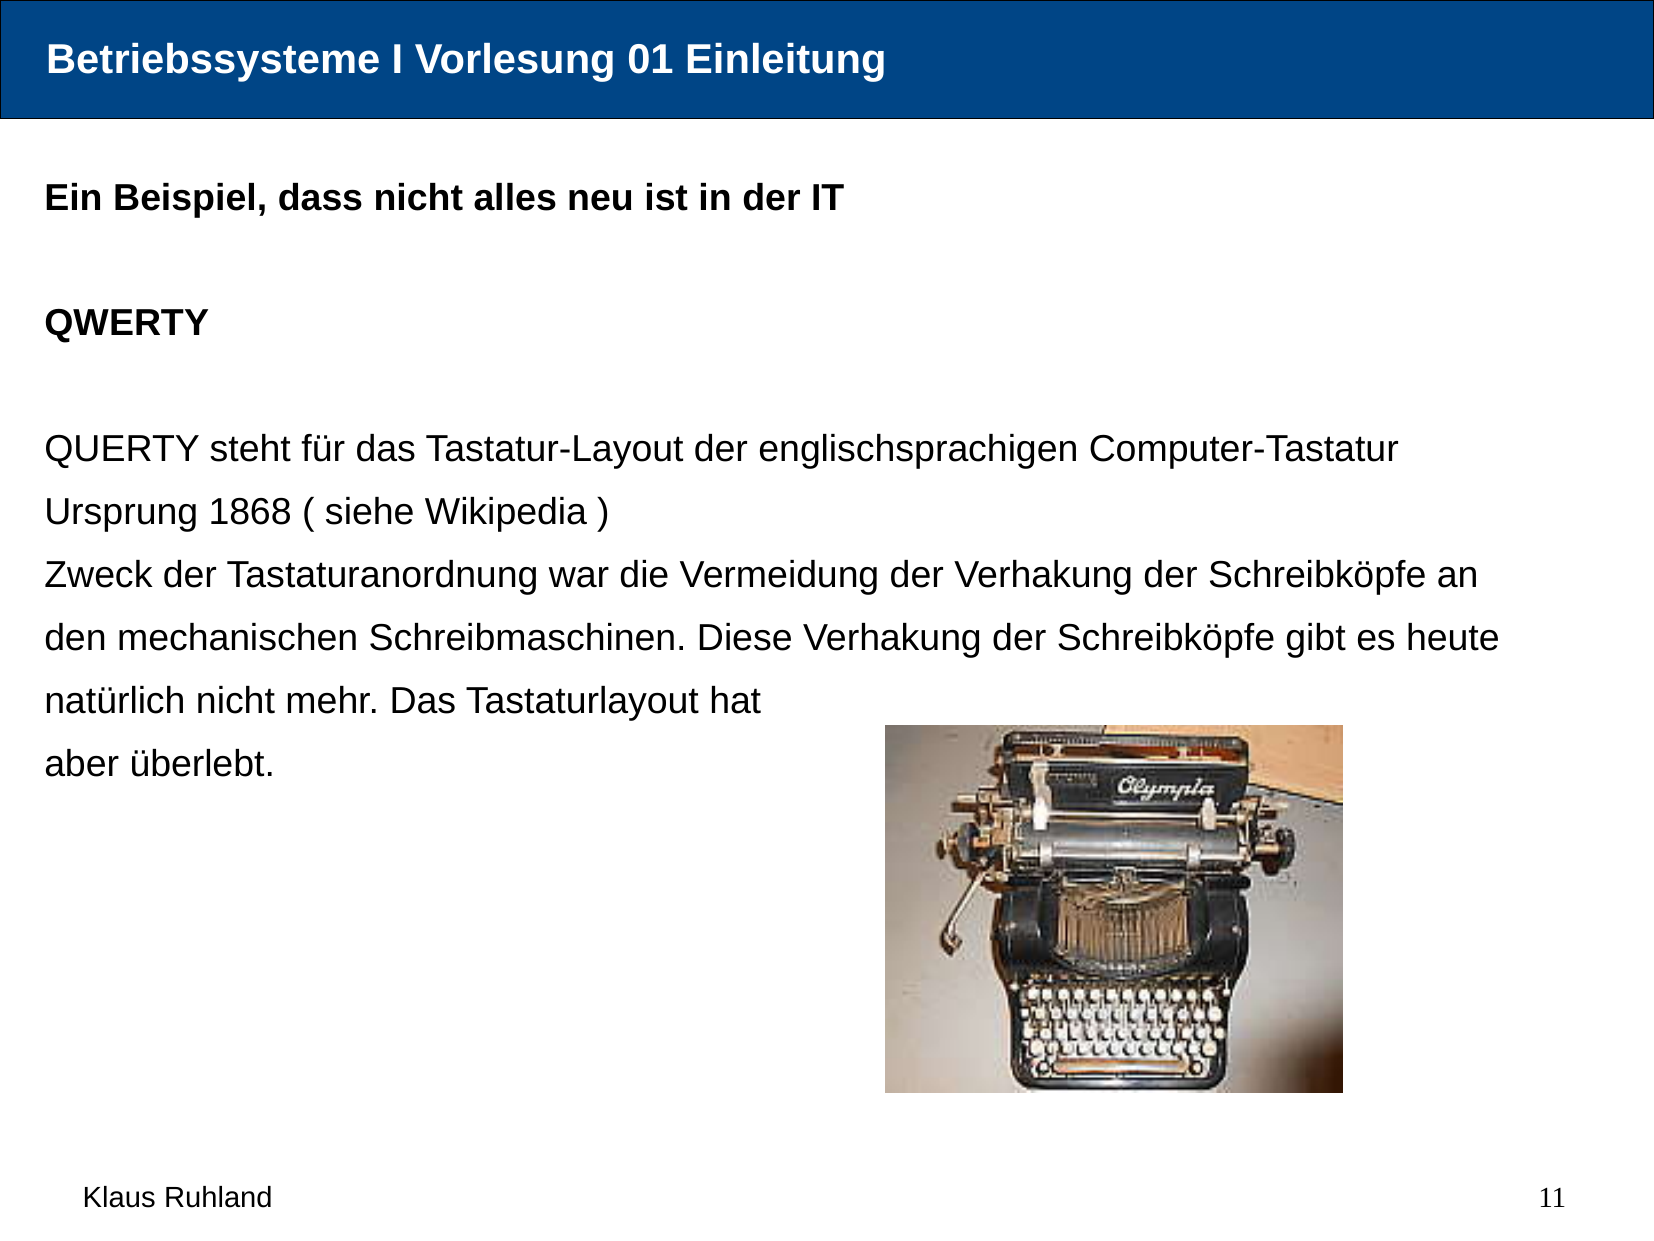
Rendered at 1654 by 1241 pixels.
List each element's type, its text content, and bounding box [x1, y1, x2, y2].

picture [885, 725, 1343, 1093]
text_box Ein Beispiel, dass nicht alles neu ist in der IT QWERTY QUERTY steht für das Tastatur-Layout der englischsprachigen Computer-Tastatur Ursprung 1868 ( siehe Wikipedia ) Zweck der Tastaturanordnung war die Vermeidung der Verhakung der Schreibköpfe an den mechanischen Schreibmaschinen. Diese Verhakung der Schreibköpfe gibt es heute natürlich nicht mehr. Das Tastaturlayout hat aber überlebt. [29, 147, 1565, 1121]
